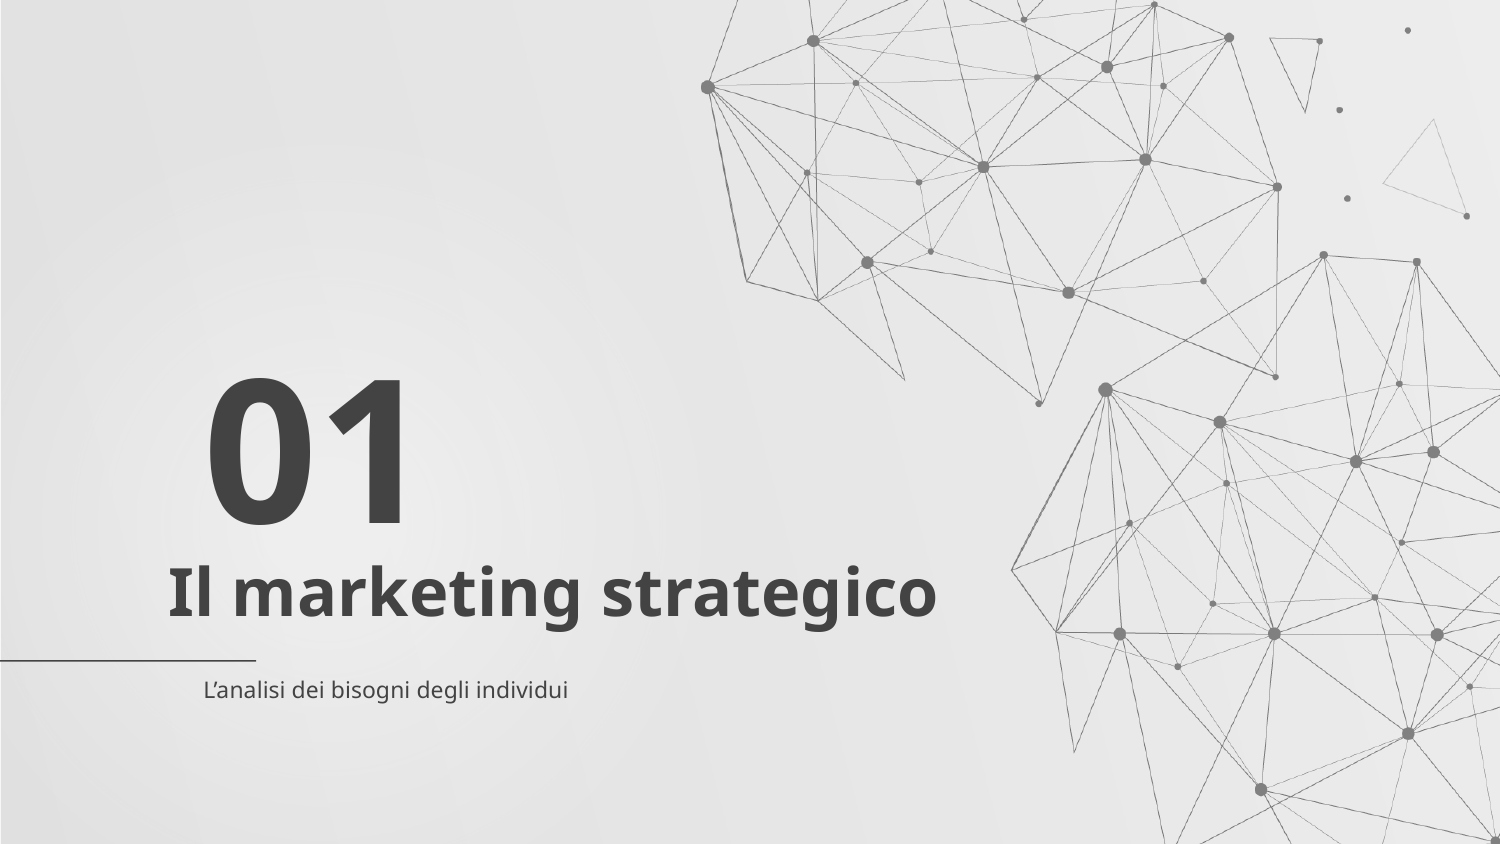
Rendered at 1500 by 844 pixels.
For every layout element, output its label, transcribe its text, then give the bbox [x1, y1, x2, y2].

title Il marketing strategico [153, 505, 1218, 674]
subtitle L’analisi dei bisogni degli individui [188, 660, 882, 749]
title 01 [188, 381, 678, 505]
picture [0, 0, 1500, 844]
